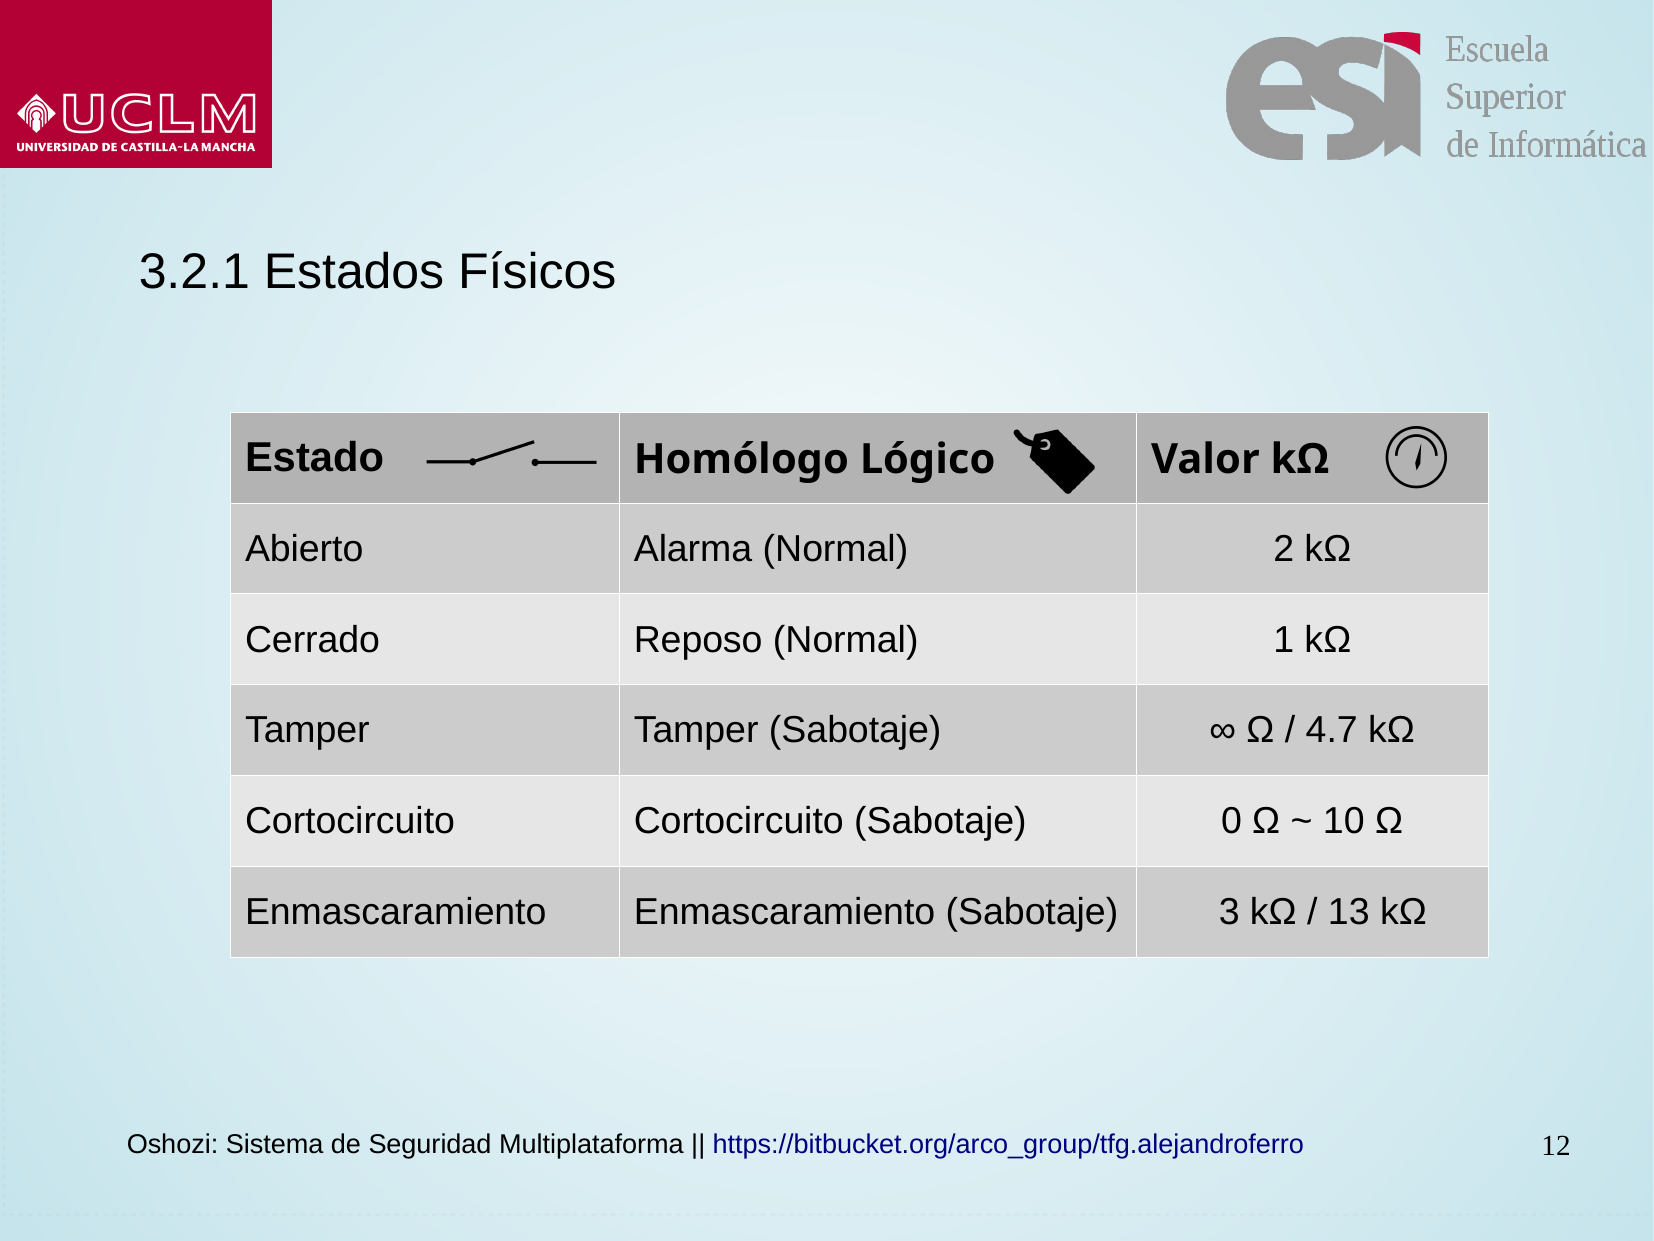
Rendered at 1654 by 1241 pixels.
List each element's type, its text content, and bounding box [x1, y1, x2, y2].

picture [0, 0, 1654, 1241]
table_cell Tamper [231, 685, 619, 775]
text_box Oshozi: Sistema de Seguridad Multiplataforma || https://bitbucket.org/arco_group/tfg.alejandroferro [112, 1112, 1625, 1170]
table_header Homólogo Lógico [620, 413, 1136, 503]
table_cell Tamper (Sabotaje) [620, 685, 1136, 775]
text_box 3.2.1 Estados Físicos [124, 236, 1128, 343]
table_header Valor kΩ [1137, 413, 1488, 503]
table_cell 1 kΩ [1137, 594, 1488, 684]
table_cell Cortocircuito (Sabotaje) [620, 776, 1136, 866]
table_cell 0 Ω ~ 10 Ω [1137, 776, 1488, 866]
table_cell 3 kΩ / 13 kΩ [1137, 867, 1488, 957]
table_cell ∞ Ω / 4.7 kΩ [1137, 685, 1488, 775]
table_cell Reposo (Normal) [620, 594, 1136, 684]
table_cell Enmascaramiento (Sabotaje) [620, 867, 1136, 957]
table_cell Cortocircuito [231, 776, 619, 866]
table_cell 2 kΩ [1137, 504, 1488, 593]
table_header Estado [231, 413, 619, 503]
table_cell Cerrado [231, 594, 619, 684]
table_cell Abierto [231, 504, 619, 593]
table_cell Alarma (Normal) [620, 504, 1136, 593]
table_cell Enmascaramiento [231, 867, 619, 957]
